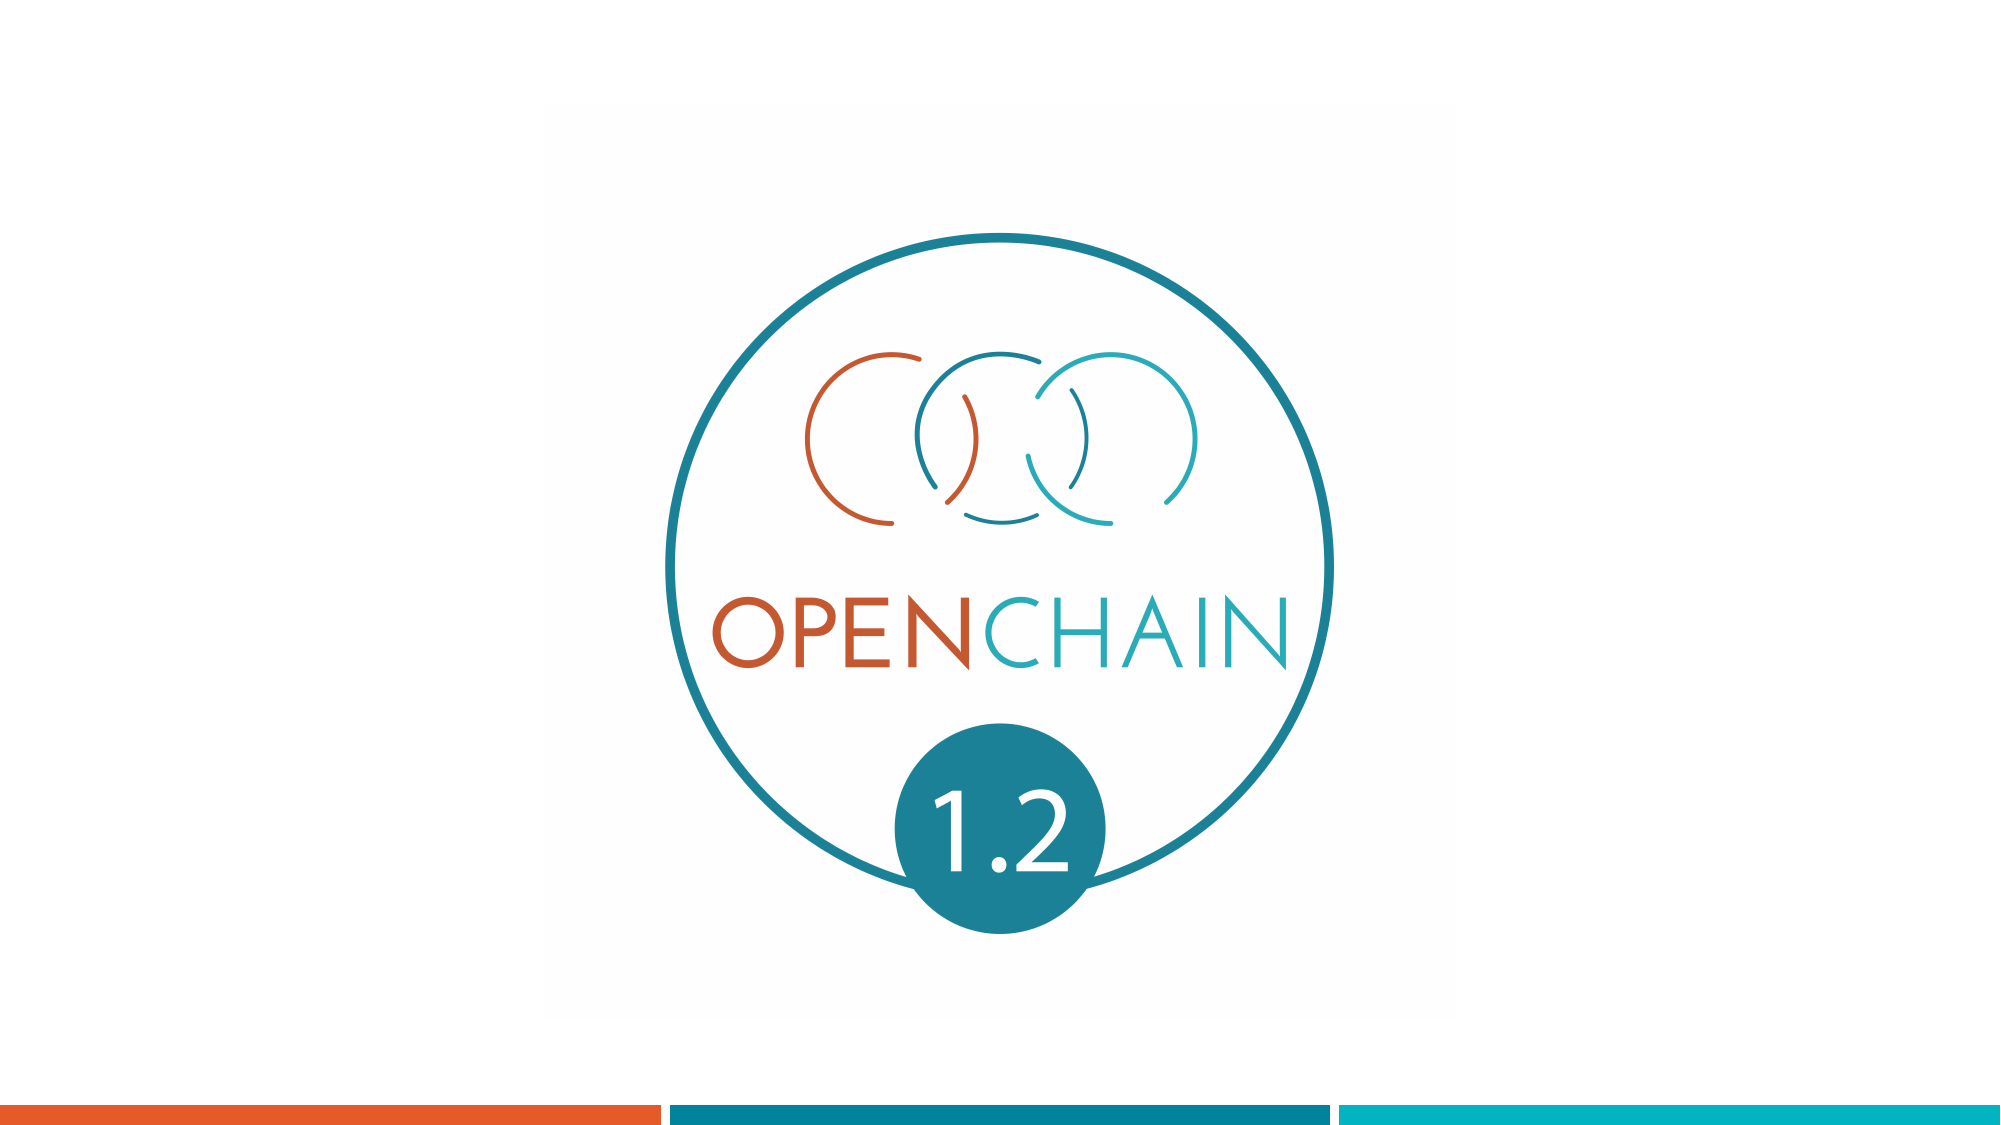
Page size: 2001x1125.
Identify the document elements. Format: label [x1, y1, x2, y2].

picture [543, 105, 1457, 1020]
